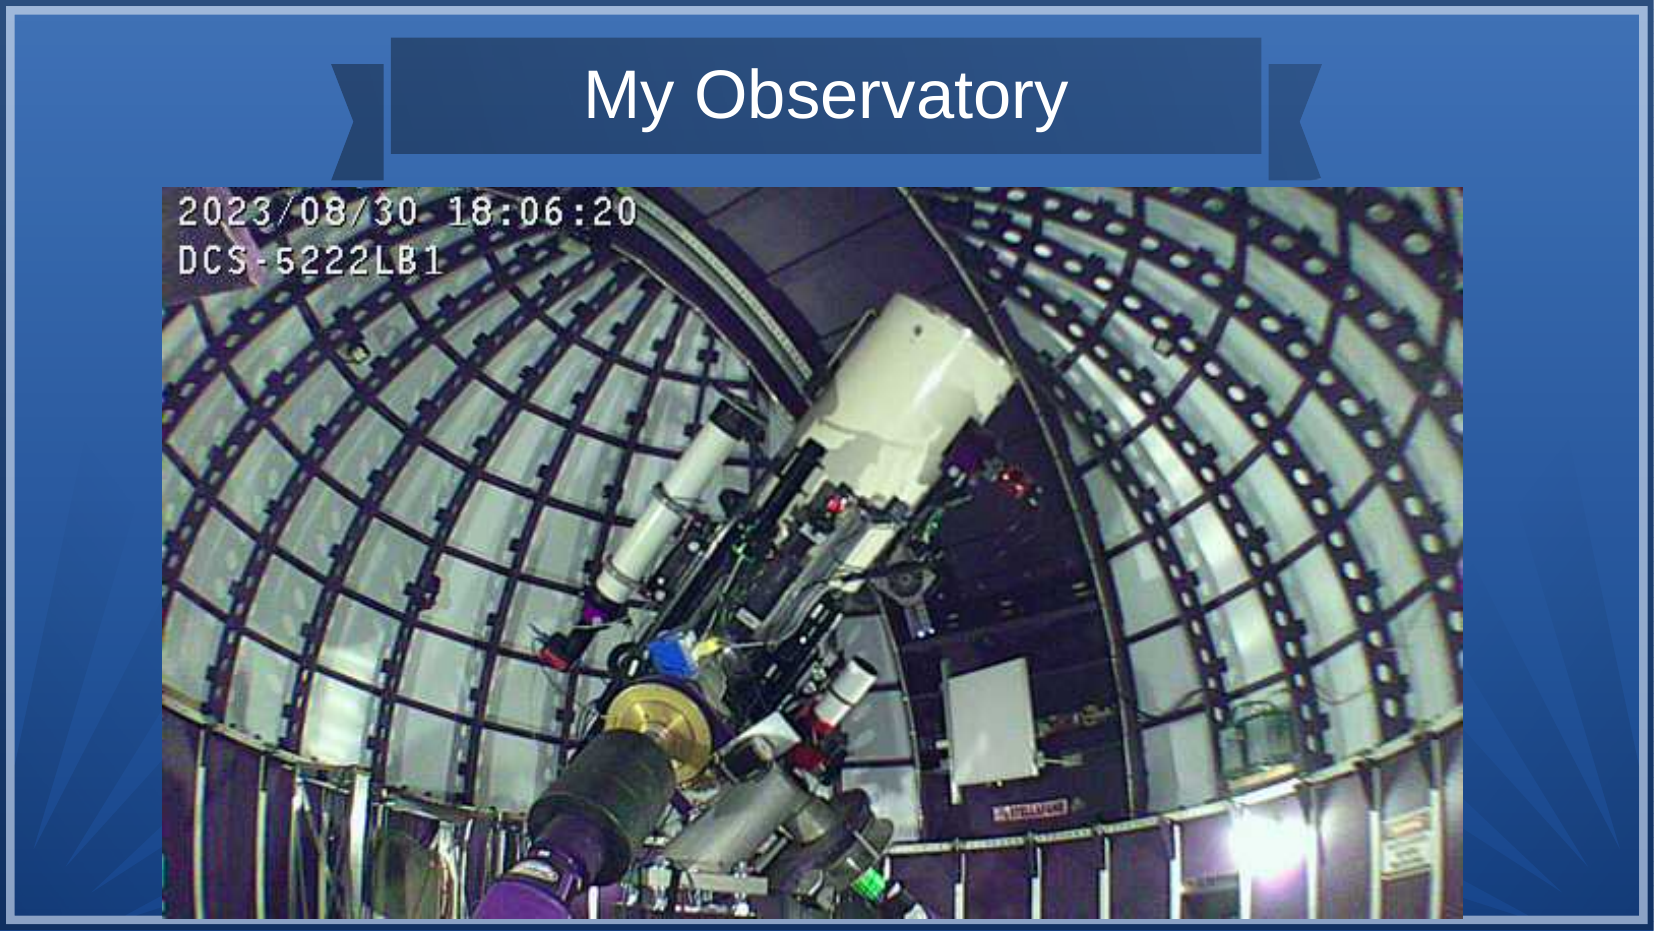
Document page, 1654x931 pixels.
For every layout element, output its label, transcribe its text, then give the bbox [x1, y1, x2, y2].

picture [162, 187, 1463, 919]
title My Observatory [389, 35, 1264, 154]
